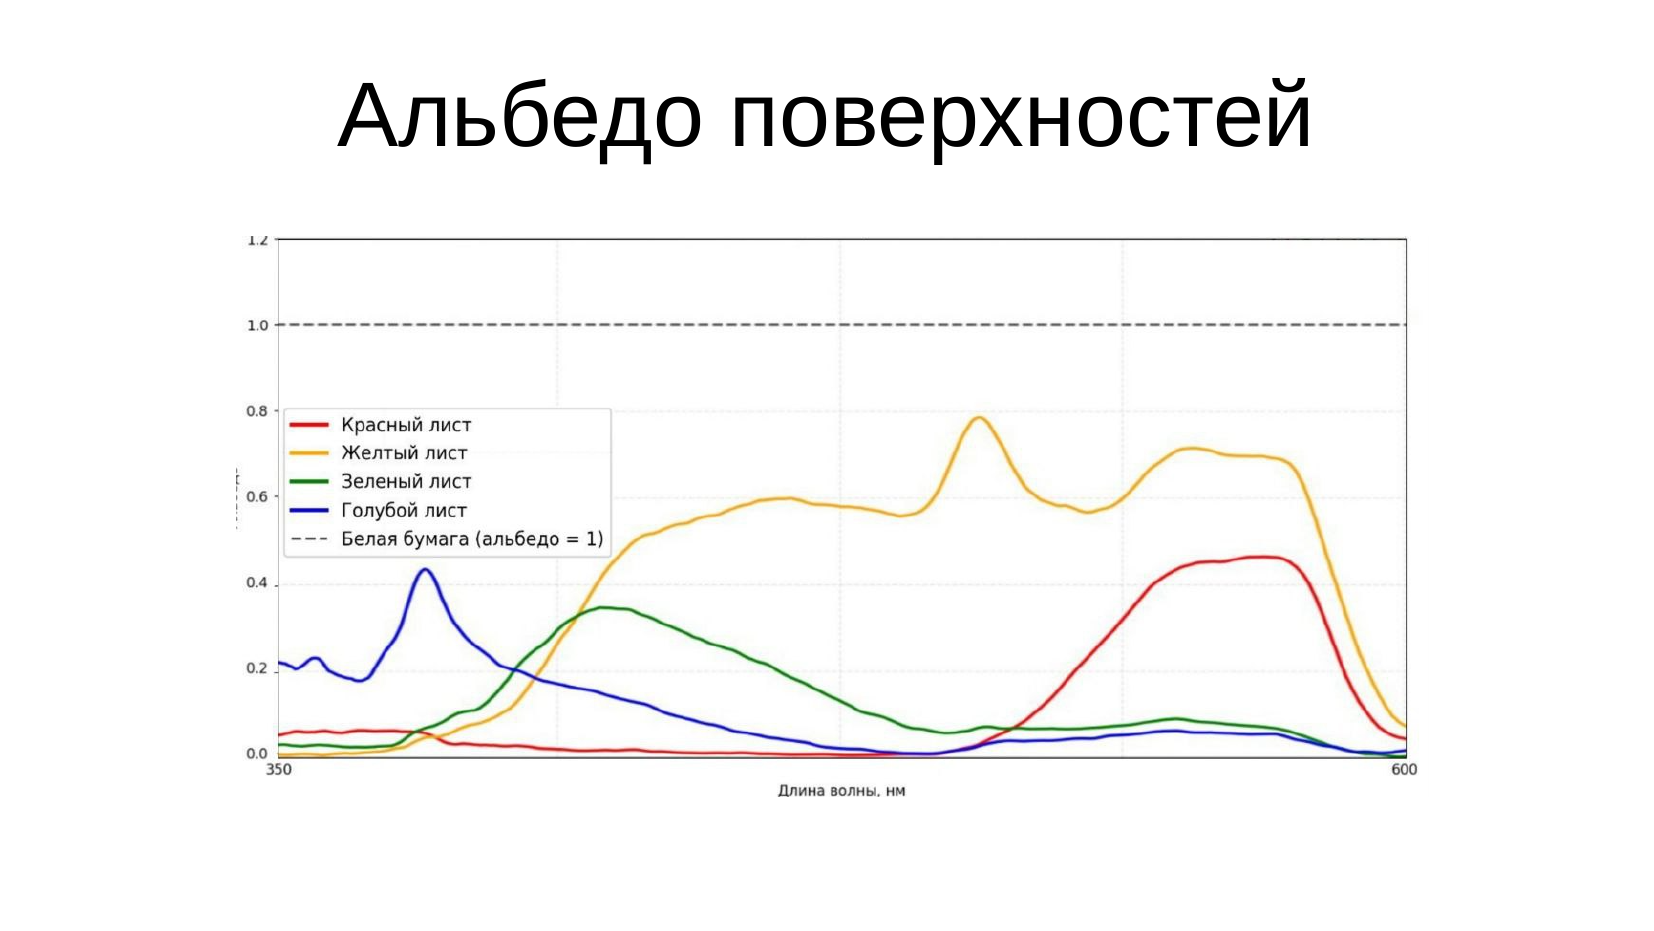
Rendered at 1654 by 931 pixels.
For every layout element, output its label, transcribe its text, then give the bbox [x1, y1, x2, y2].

title Альбедо поверхностей [82, 37, 1571, 193]
picture [236, 236, 1429, 797]
